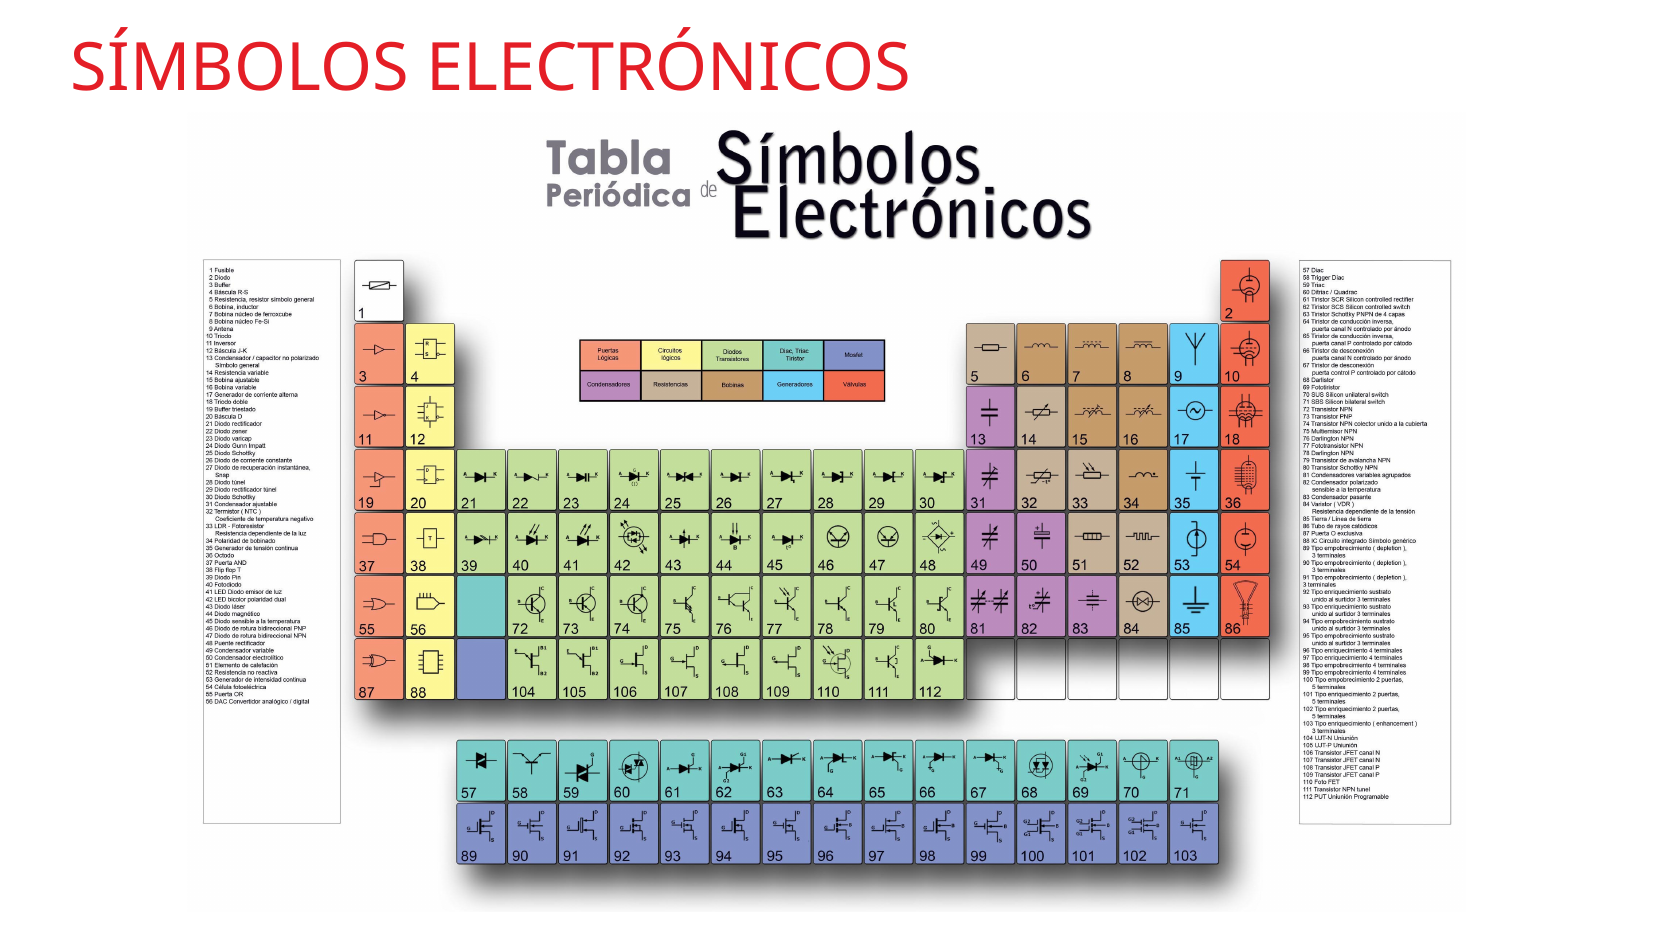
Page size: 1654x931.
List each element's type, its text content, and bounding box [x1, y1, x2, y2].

title SÍMBOLOS ELECTRÓNICOS [70, 11, 1347, 118]
picture [187, 112, 1466, 912]
